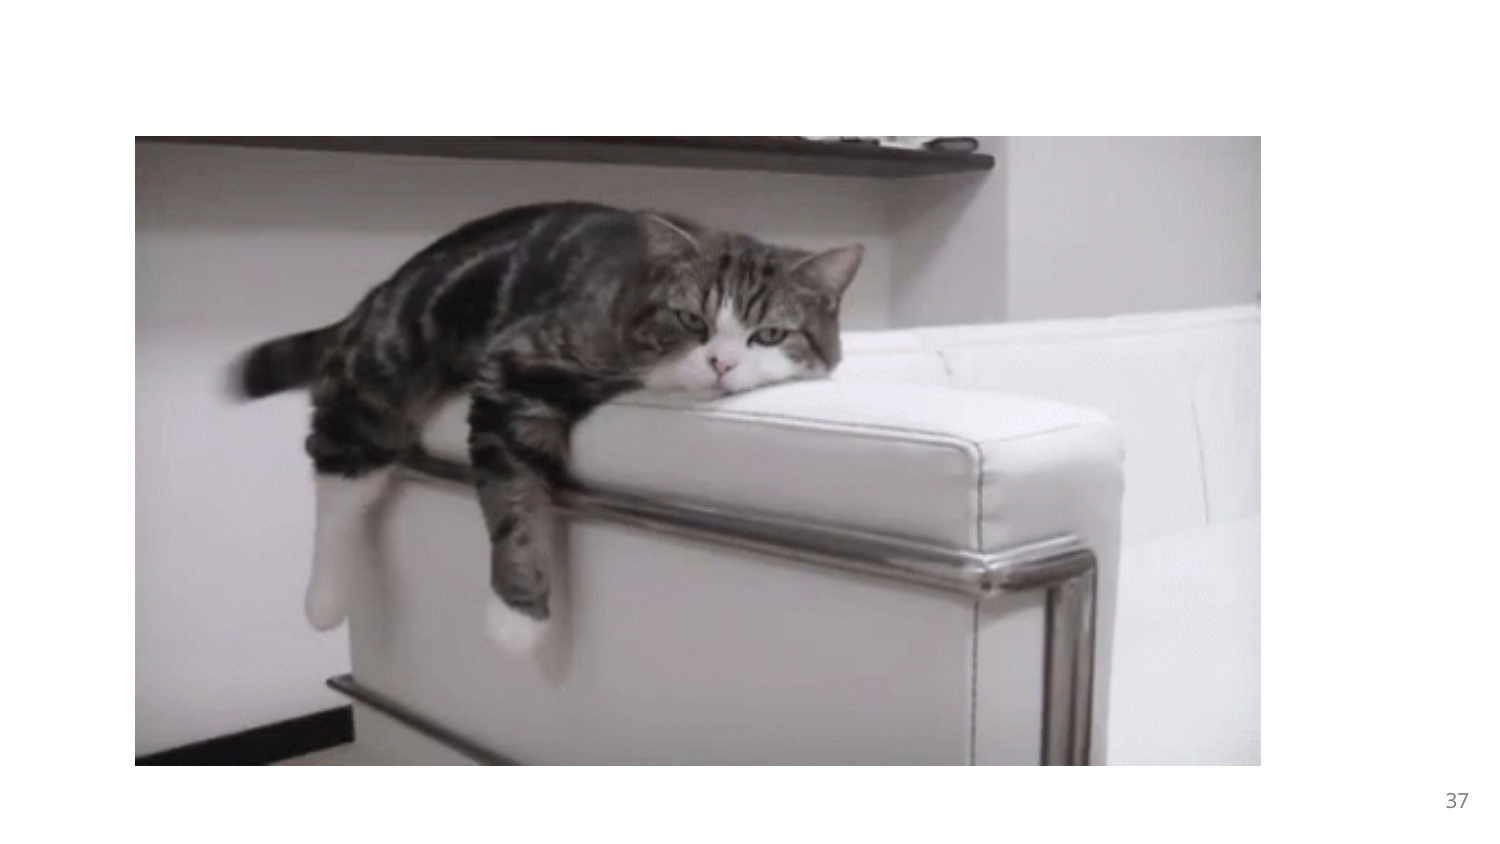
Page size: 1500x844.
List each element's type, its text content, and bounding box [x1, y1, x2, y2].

picture [135, 136, 1261, 766]
slide_number <number> [1394, 769, 1484, 834]
